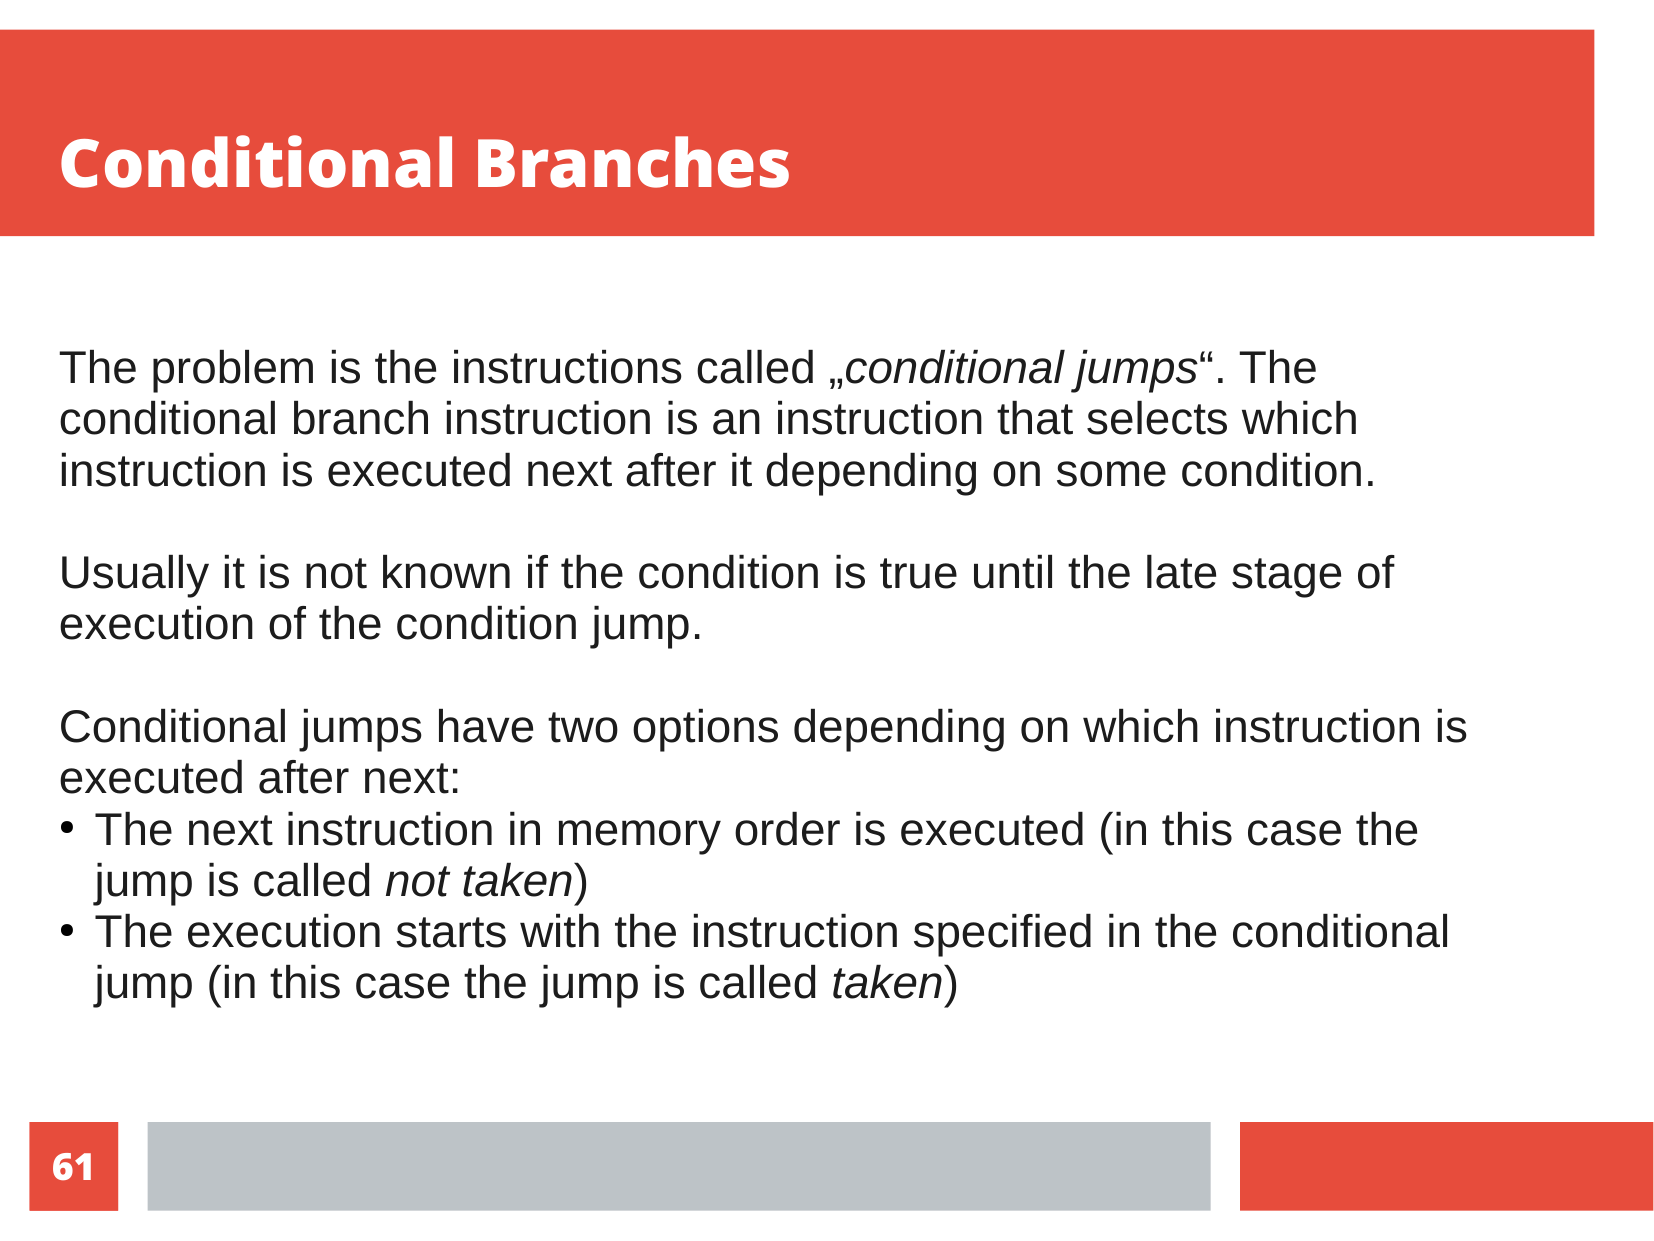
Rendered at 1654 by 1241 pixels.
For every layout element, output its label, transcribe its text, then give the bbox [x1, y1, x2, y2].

text_box The problem is the instructions called „conditional jumps“. The conditional branch instruction is an instruction that selects which instruction is executed next after it depending on some condition. Usually it is not known if the condition is true until the late stage of execution of the condition jump. Conditional jumps have two options depending on which instruction is executed after next: The next instruction in memory order is executed (in this case the jump is called not taken) The execution starts with the instruction specified in the conditional jump (in this case the jump is called taken) [59, 342, 1524, 1040]
title Conditional Branches [59, 59, 1595, 207]
